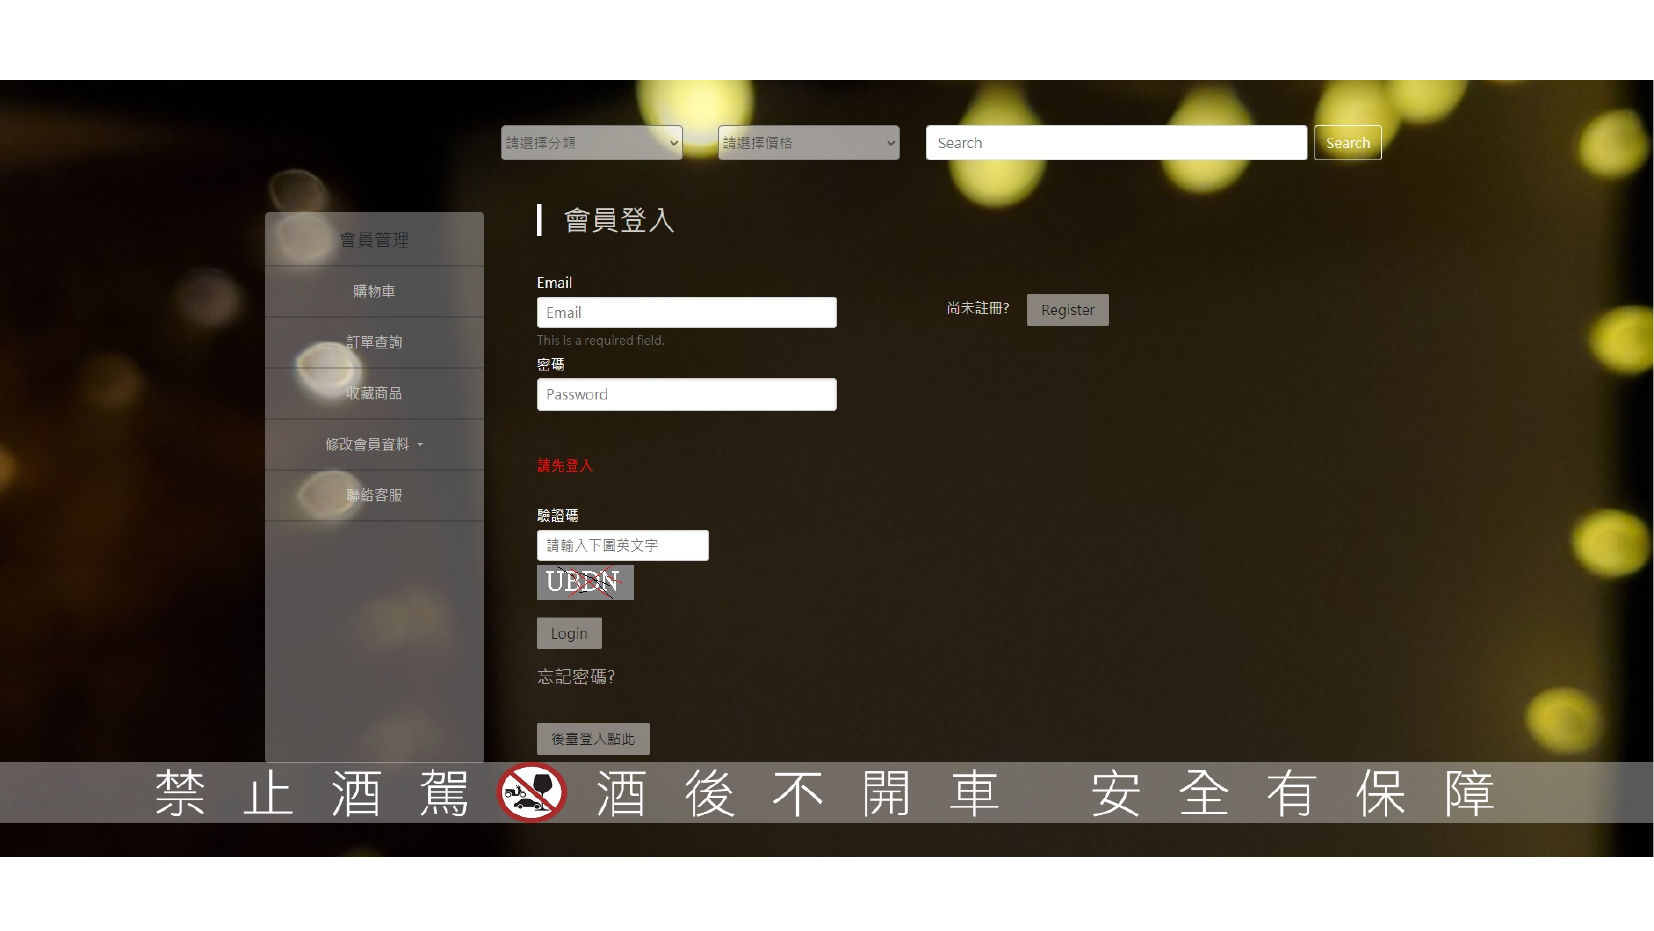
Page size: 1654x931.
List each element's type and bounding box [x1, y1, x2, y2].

picture [0, 80, 1654, 857]
